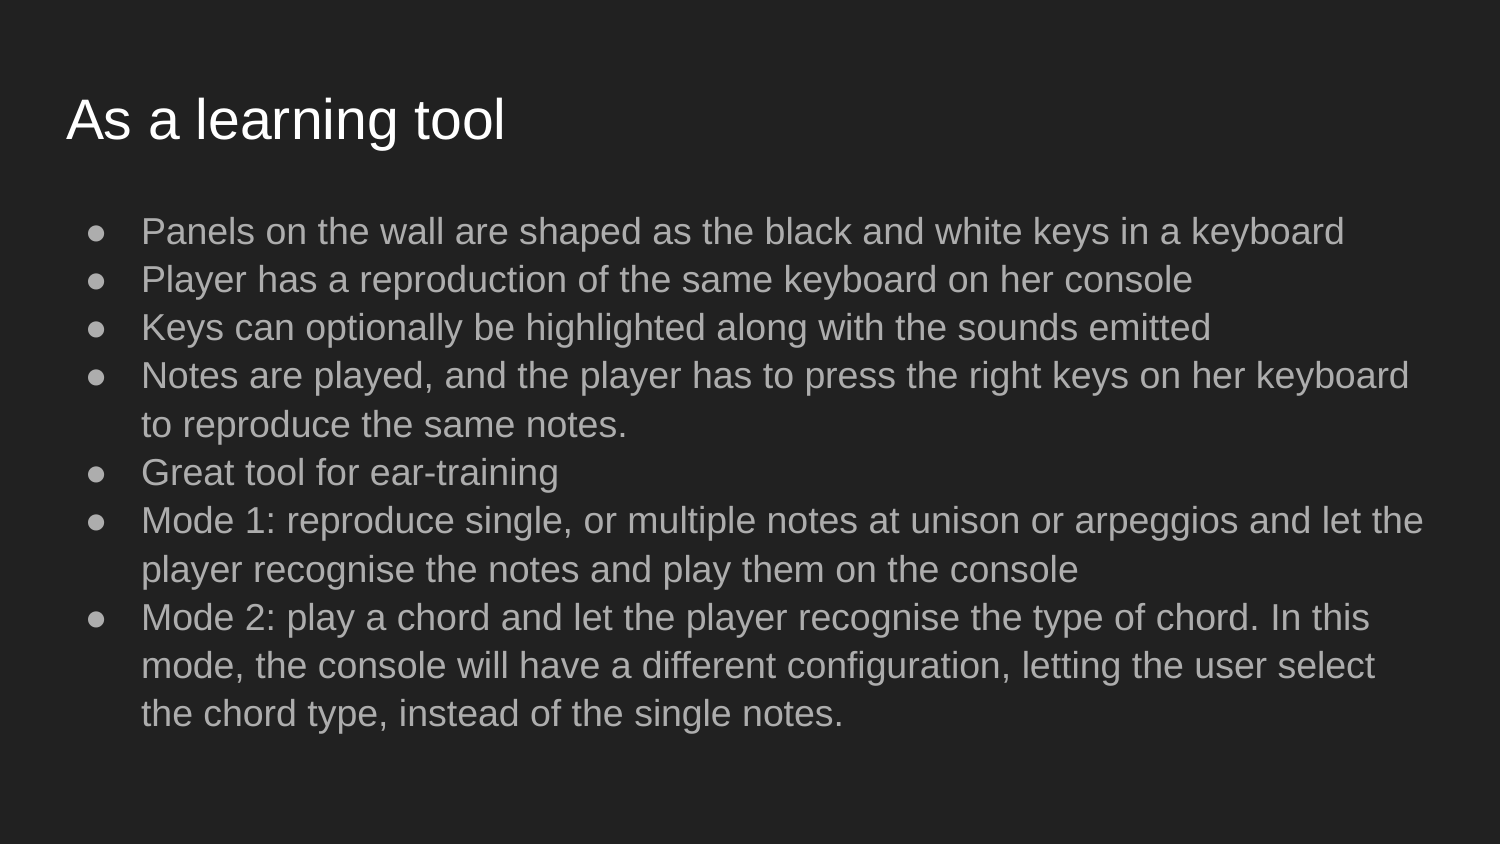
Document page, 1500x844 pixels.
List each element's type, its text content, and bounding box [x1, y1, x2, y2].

title As a learning tool [51, 72, 1449, 167]
list Panels on the wall are shaped as the black and white keys in a keyboard Player has a reproduction of the same keyboard on her console Keys can optionally be highlighted along with the sounds emitted Notes are played, and the player has to press the right keys on her keyboard to reproduce the same notes. Great tool for ear-training Mode 1: reproduce single, or multiple notes at unison or arpeggios and let the player recognise the notes and play them on the console Mode 2: play a chord and let the player recognise the type of chord. In this mode, the console will have a different configuration, letting the user select the chord type, instead of the single notes. [51, 189, 1449, 807]
